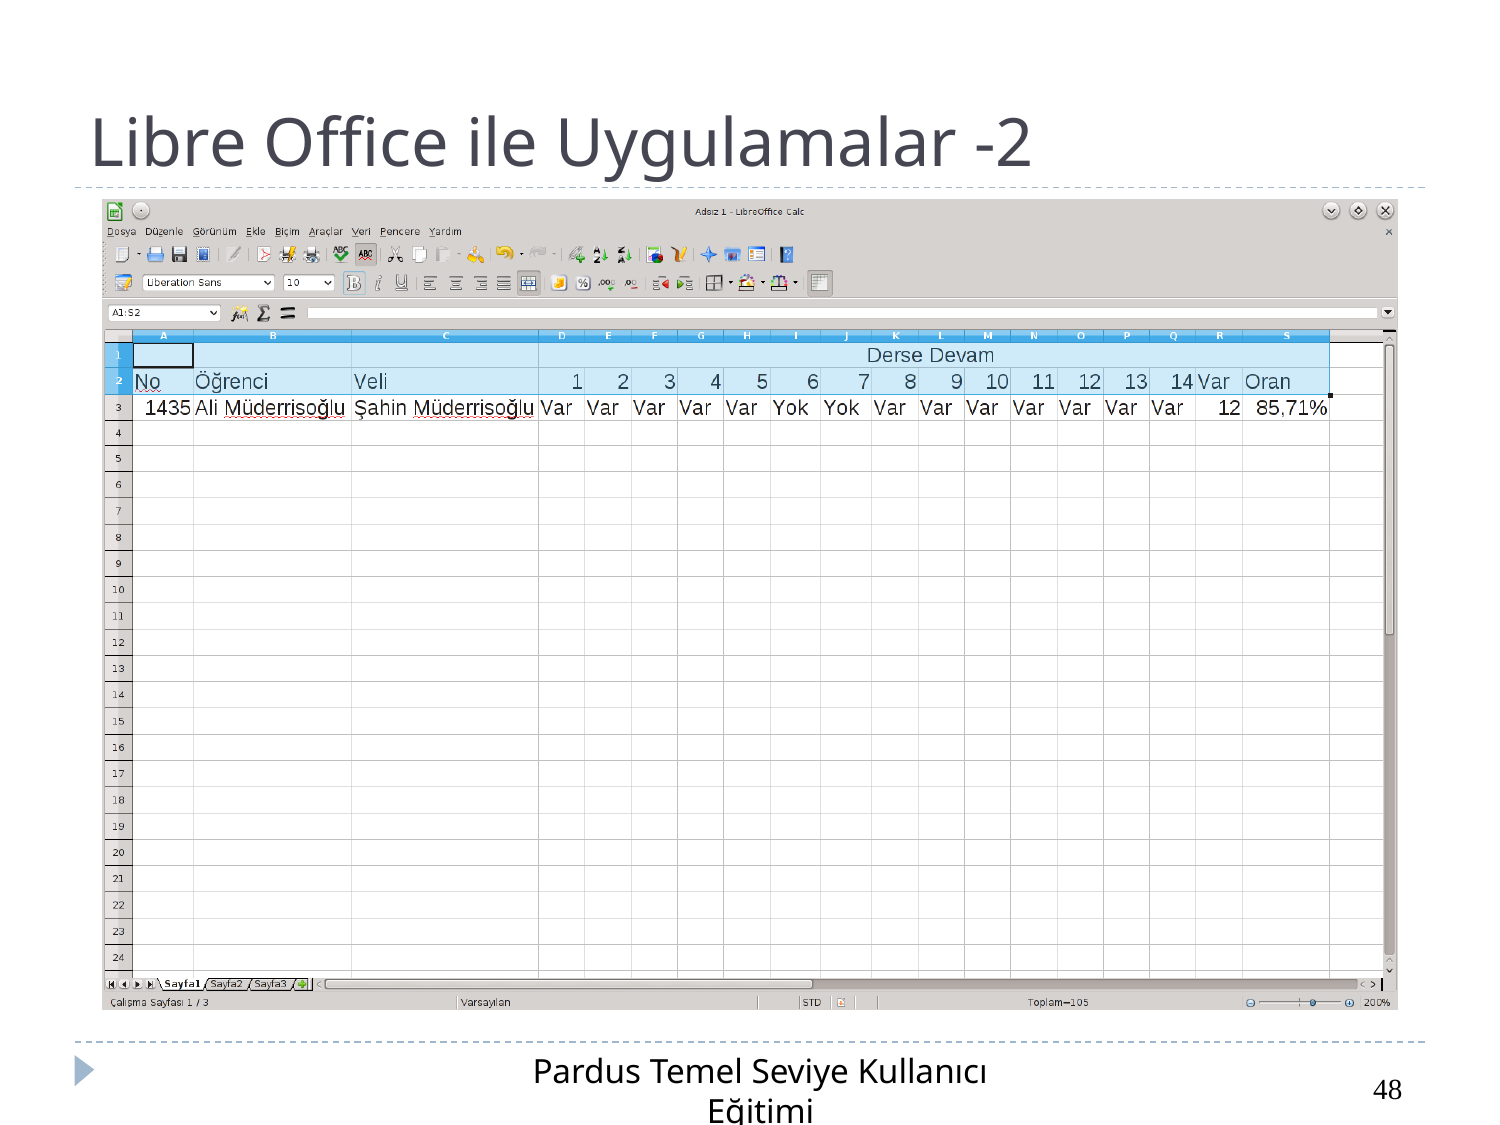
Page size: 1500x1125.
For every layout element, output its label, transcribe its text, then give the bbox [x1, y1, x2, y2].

picture [102, 199, 1398, 1010]
title Libre Office ile Uygulamalar -2 [75, 24, 1425, 188]
